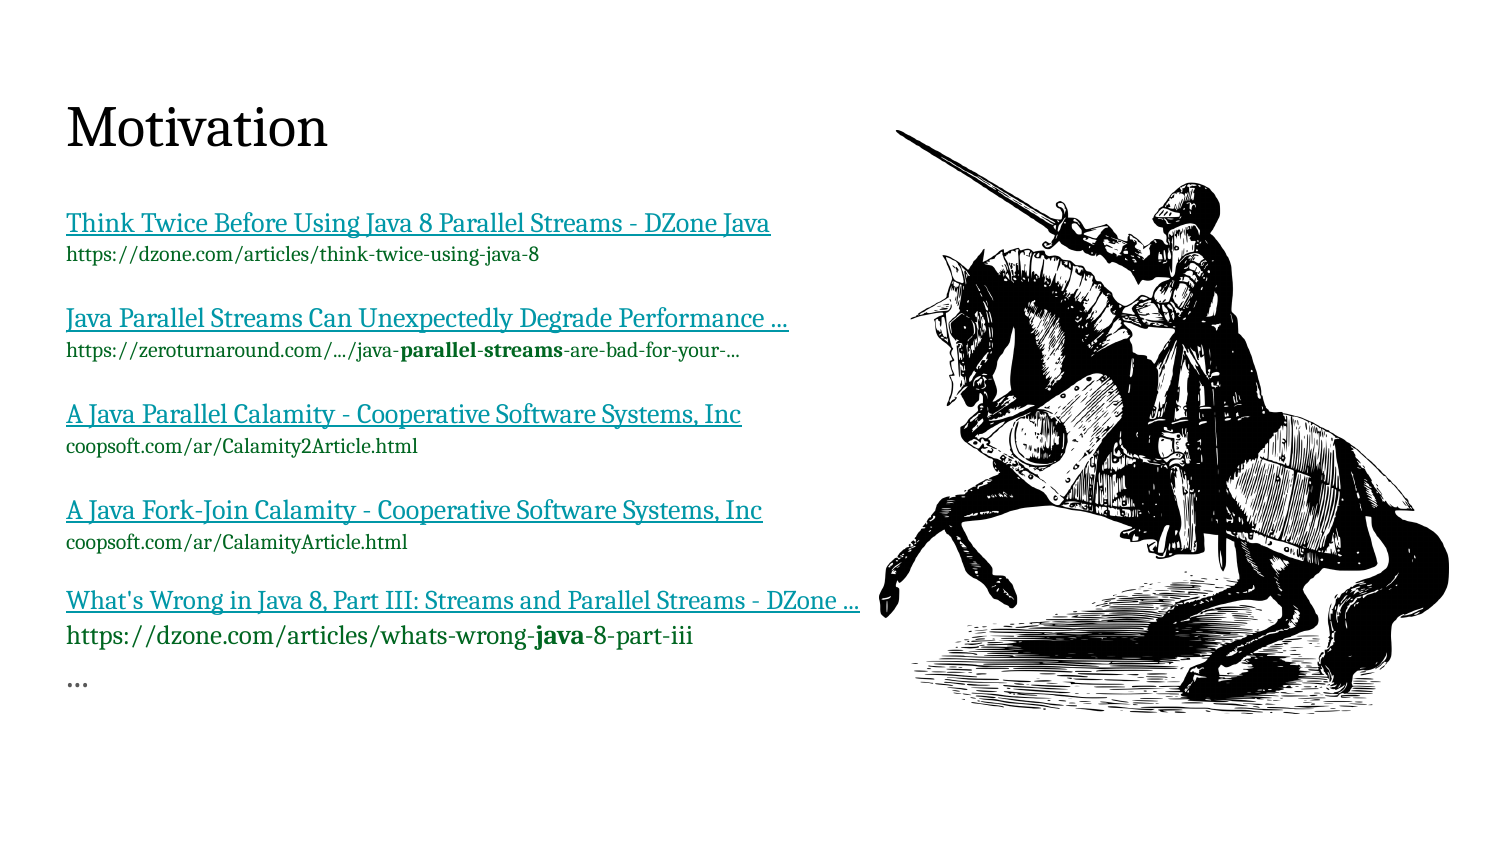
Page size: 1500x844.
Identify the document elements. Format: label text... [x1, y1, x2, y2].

picture [879, 130, 1449, 714]
title Motivation [51, 72, 1449, 167]
list Think Twice Before Using Java 8 Parallel Streams - DZone Java https://dzone.com/articles/think-twice-using-java-8 Java Parallel Streams Can Unexpectedly Degrade Performance ... https://zeroturnaround.com/.../java-parallel-streams-are-bad-for-your-... A Java Parallel Calamity - Cooperative Software Systems, Inc coopsoft.com/ar/Calamity2Article.html A Java Fork-Join Calamity - Cooperative Software Systems, Inc coopsoft.com/ar/CalamityArticle.html What's Wrong in Java 8, Part III: Streams and Parallel Streams - DZone ... https://dzone.com/articles/whats-wrong-java-8-part-iii ... [51, 189, 1449, 750]
